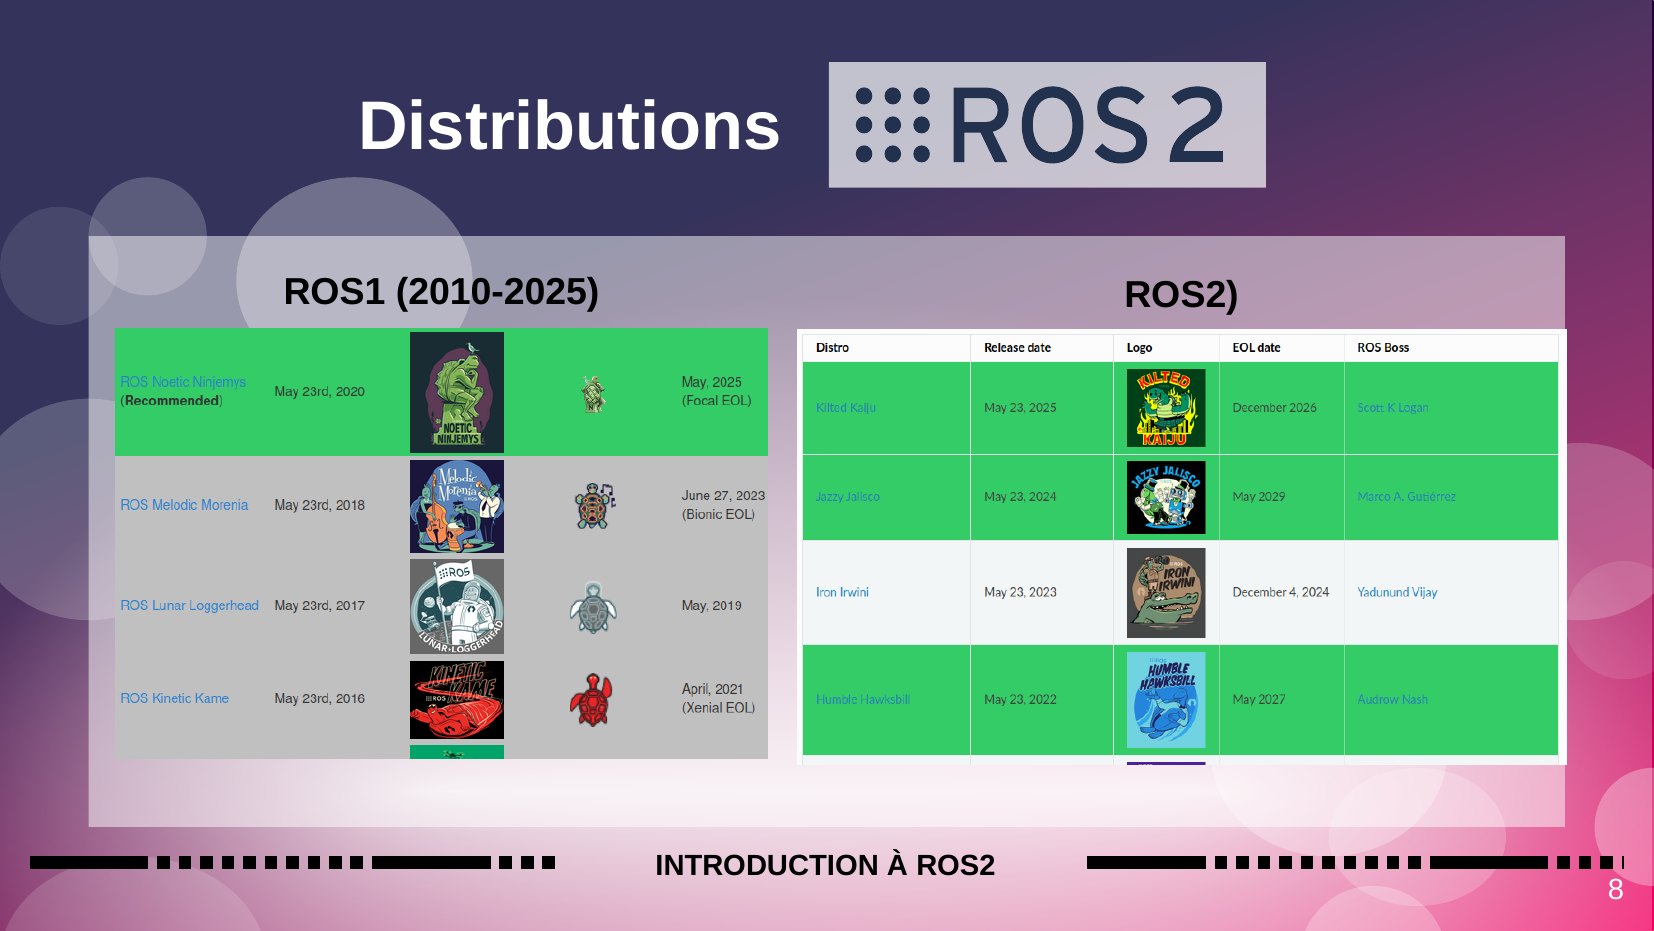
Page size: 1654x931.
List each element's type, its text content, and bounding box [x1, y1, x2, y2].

title Distributions [88, 44, 1565, 207]
picture [828, 62, 1266, 188]
list [88, 236, 1565, 827]
picture [797, 329, 1567, 765]
picture [115, 328, 768, 759]
